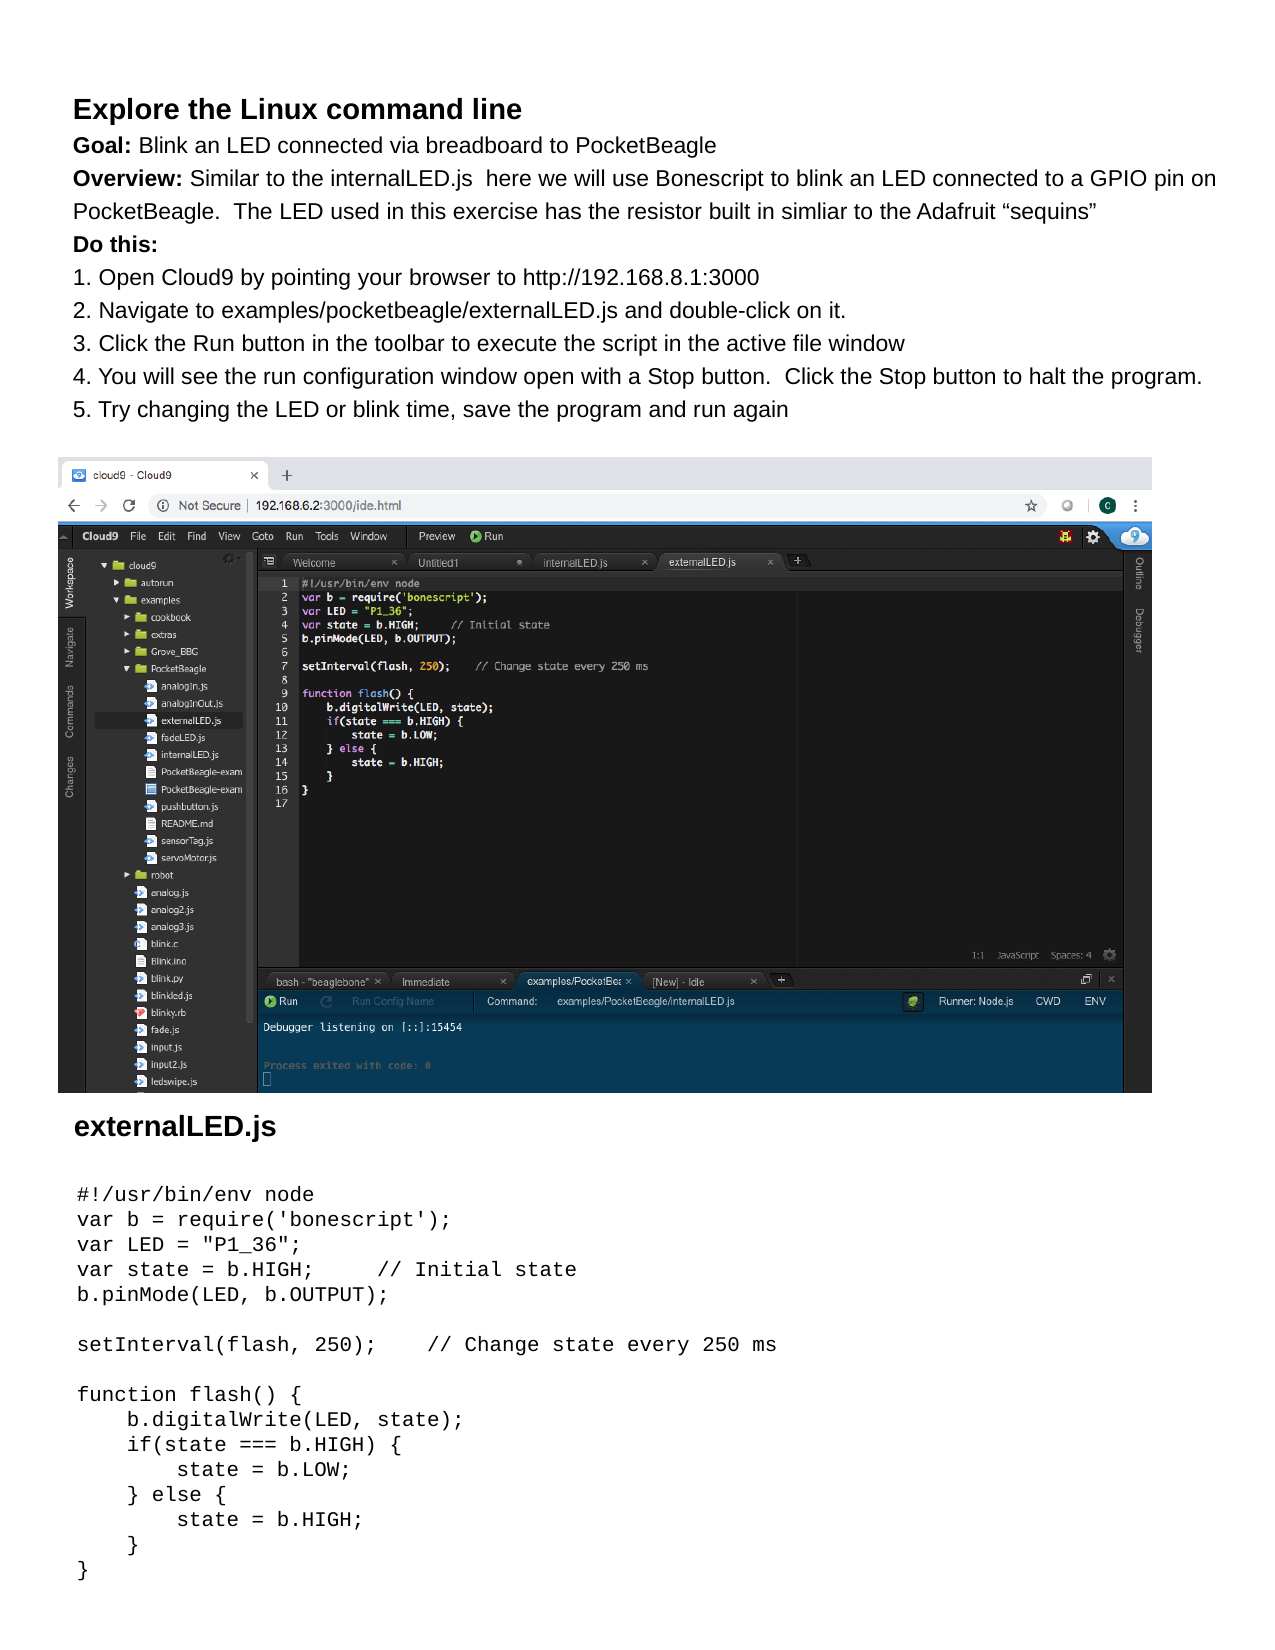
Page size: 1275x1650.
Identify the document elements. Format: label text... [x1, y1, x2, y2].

picture [58, 457, 1152, 1093]
text_box externalLED.js [59, 1093, 293, 1150]
text_box #!/usr/bin/env node var b = require('bonescript'); var LED = "P1_36"; var state = b.HIGH; // Initial state b.pinMode(LED, b.OUTPUT); setInterval(flash, 250); // Change state every 250 ms function flash() { b.digitalWrite(LED, state); if(state === b.HIGH) { state = b.LOW; } else { state = b.HIGH; } } [62, 1173, 792, 1614]
text_box Explore the Linux command line Goal: Blink an LED connected via breadboard to PocketBeagle Overview: Similar to the internalLED.js here we will use Bonescript to blink an LED connected to a GPIO pin on PocketBeagle. The LED used in this exercise has the resistor built in simliar to the Adafruit “sequins” Do this: 1. Open Cloud9 by pointing your browser to http://192.168.8.1:3000 2. Navigate to examples/pocketbeagle/externalLED.js and double-click on it. 3. Click the Run button in the toolbar to execute the script in the active file window 4. You will see the run configuration window open with a Stop button. Click the Stop button to halt the program. 5. Try changing the LED or blink time, save the program and run again [58, 76, 1248, 430]
